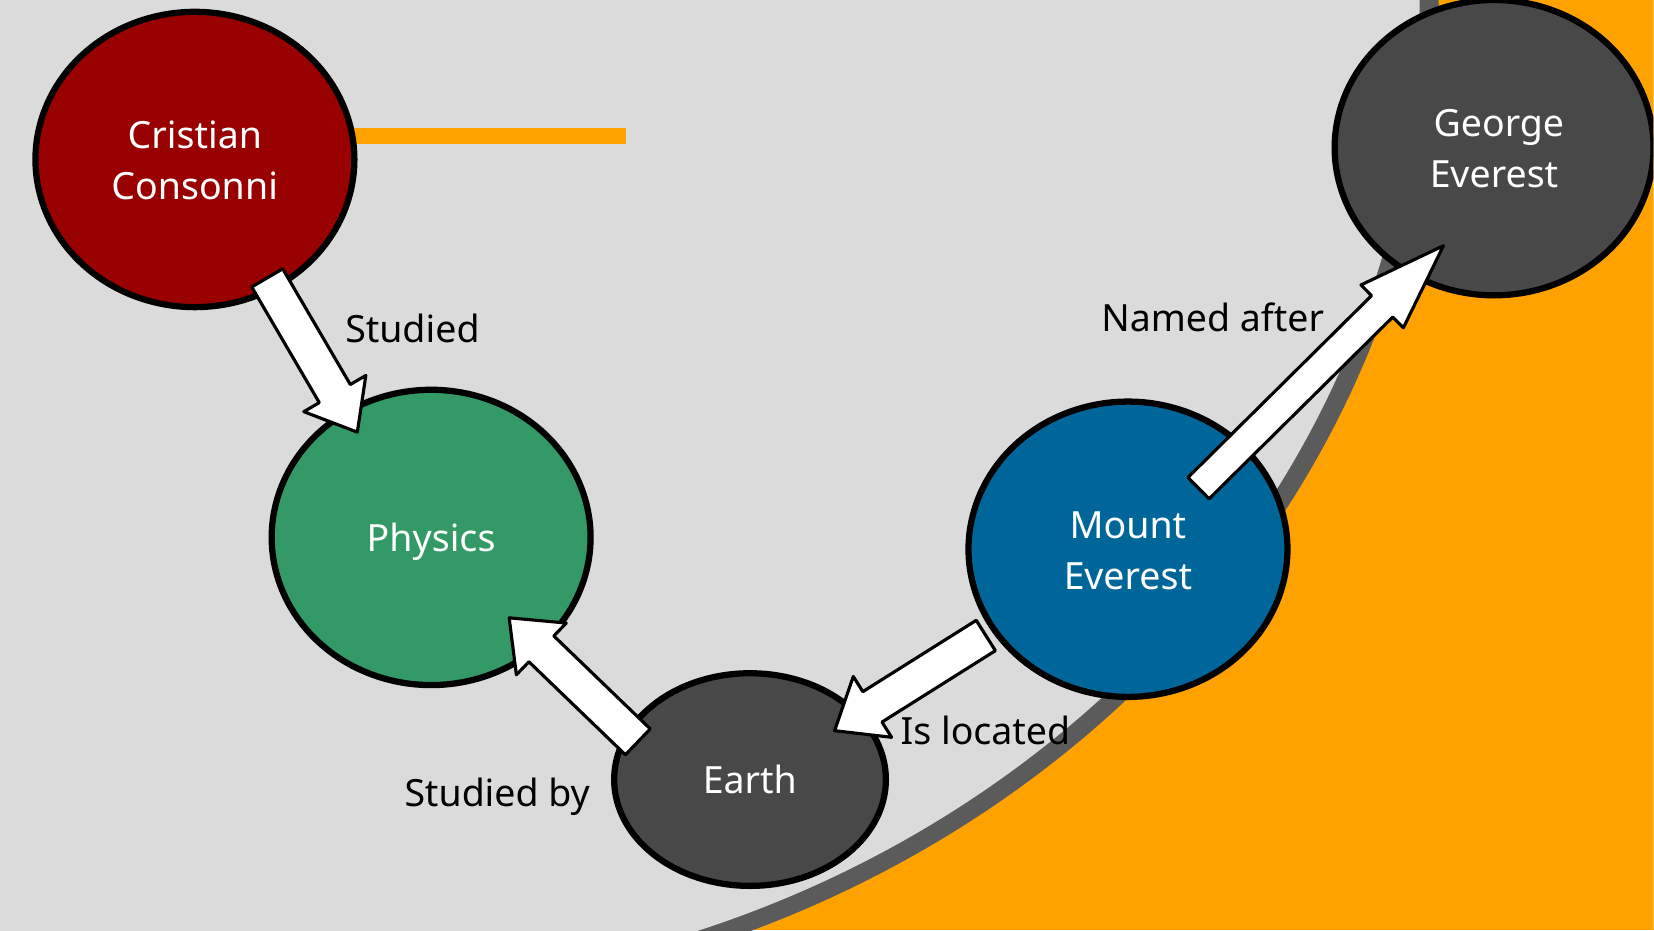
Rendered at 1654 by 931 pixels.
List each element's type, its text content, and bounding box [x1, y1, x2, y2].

text_box [1365, 245, 1444, 328]
text_box Cristian Consonni [35, 11, 355, 308]
text_box [834, 620, 996, 737]
text_box Physics [271, 389, 591, 686]
text_box George Everest [1334, 0, 1654, 296]
text_box Mount Everest [968, 401, 1288, 697]
text_box [1187, 387, 1323, 499]
text_box Earth [615, 673, 885, 886]
text_box [251, 268, 366, 433]
text_box Named after [1086, 283, 1382, 387]
text_box Is located [885, 697, 1111, 800]
text_box [509, 617, 651, 755]
text_box Studied [330, 295, 567, 355]
text_box Studied by [389, 759, 615, 863]
